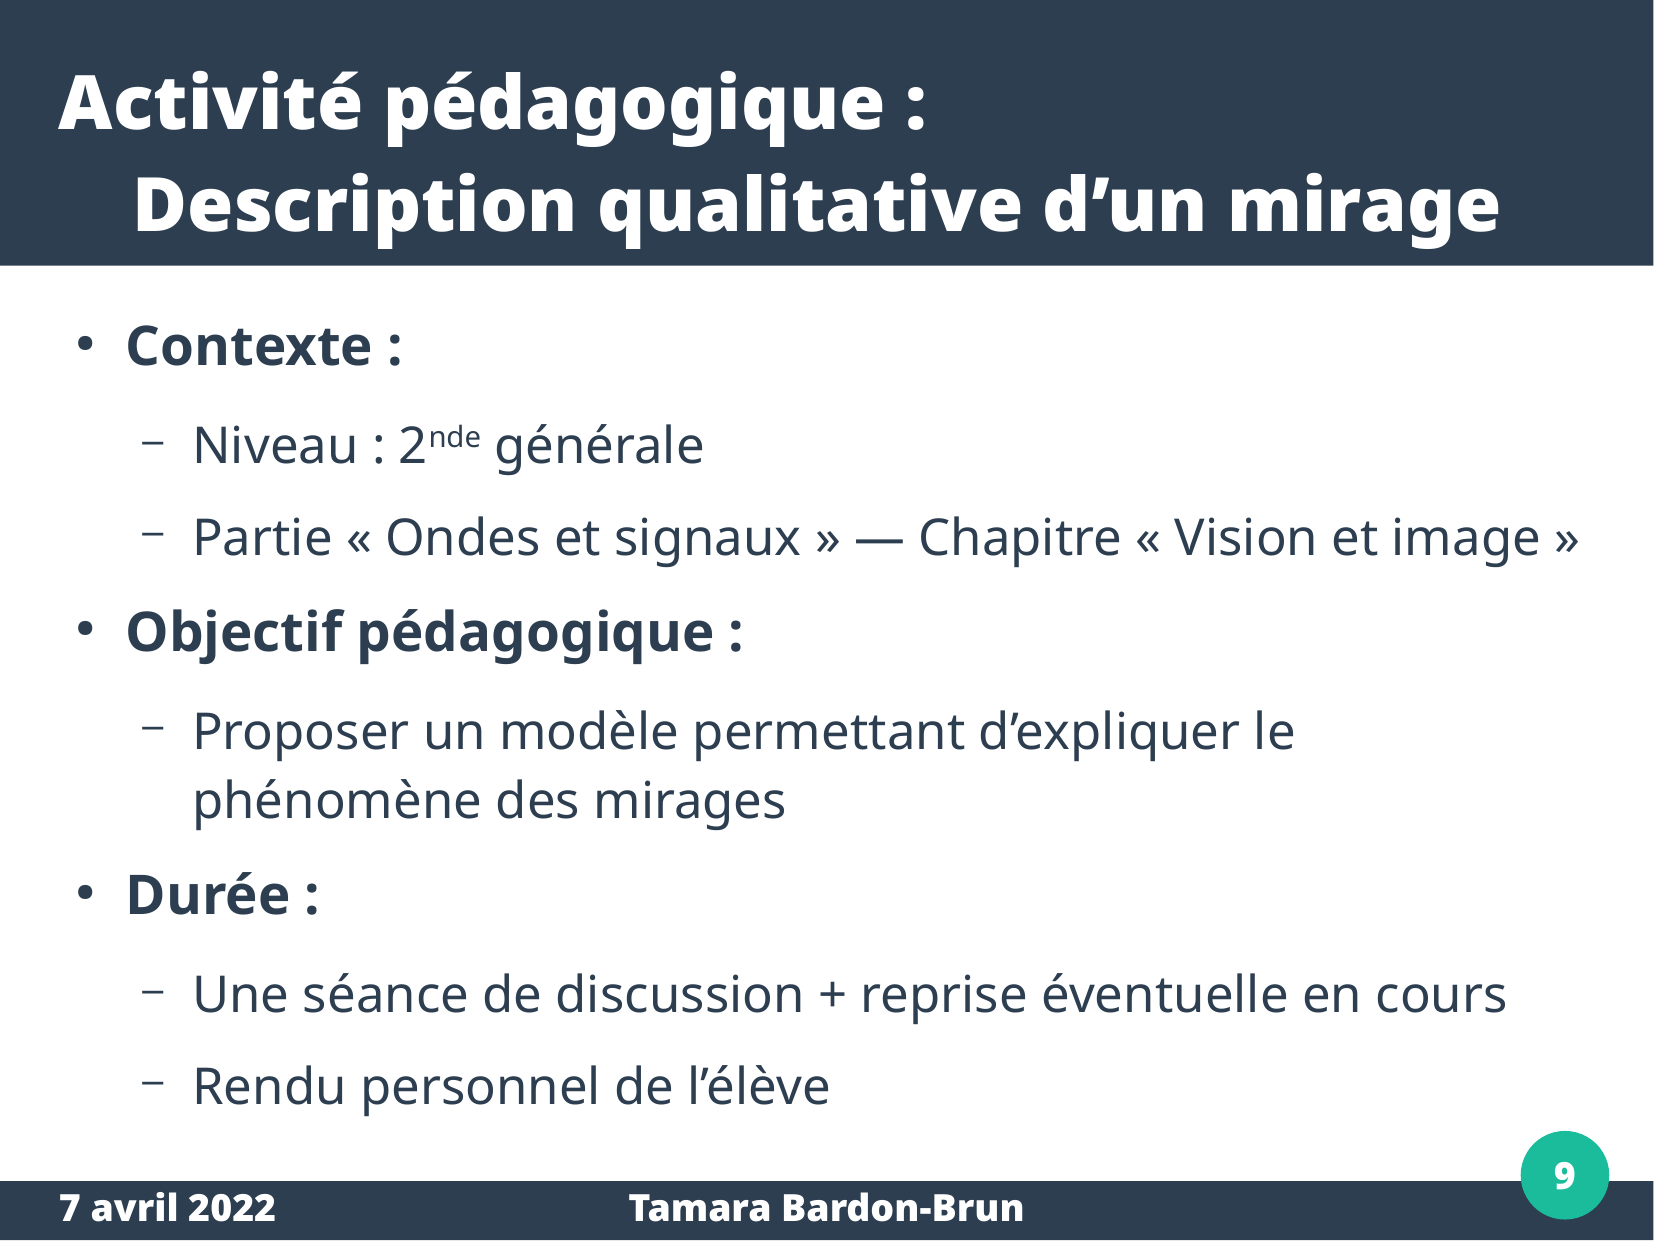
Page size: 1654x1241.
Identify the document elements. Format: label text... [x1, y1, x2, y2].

title Activité pédagogique : Description qualitative d’un mirage [59, 49, 1595, 207]
list Contexte : Niveau : 2nde générale Partie « Ondes et signaux » — Chapitre « Vision et image » Objectif pédagogique : Proposer un modèle permettant d’expliquer le phénomène des mirages Durée : Une séance de discussion + reprise éventuelle en cours Rendu personnel de l’élève [59, 307, 1595, 1134]
